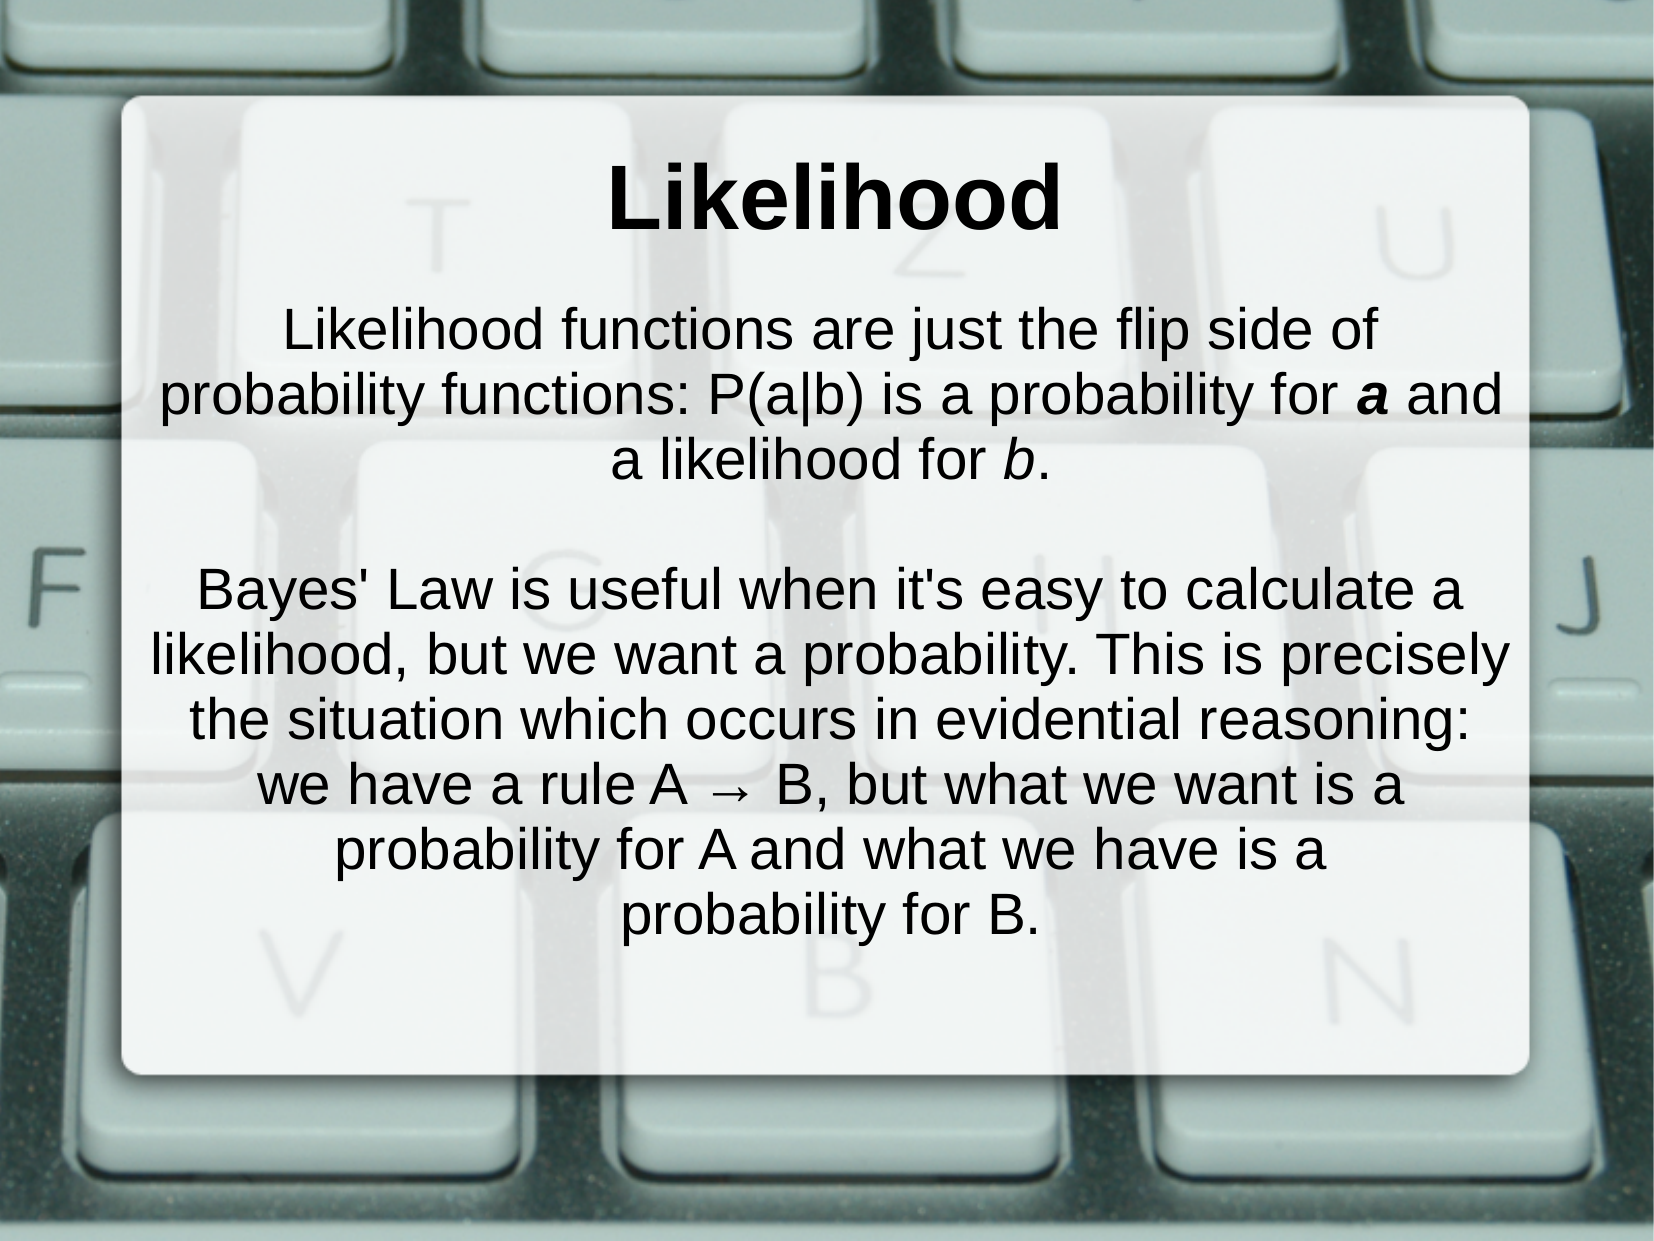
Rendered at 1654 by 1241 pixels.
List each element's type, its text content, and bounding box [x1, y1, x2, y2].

title Likelihood [339, 114, 1333, 281]
picture [0, 0, 1654, 1241]
subtitle Likelihood functions are just the flip side of probability functions: P(a|b) is a probability for a and a likelihood for b. Bayes' Law is useful when it's easy to calculate a likelihood, but we want a probability. This is precisely the situation which occurs in evidential reasoning: we have a rule A → B, but what we want is a probability for A and what we have is a probability for B. [146, 278, 1517, 965]
